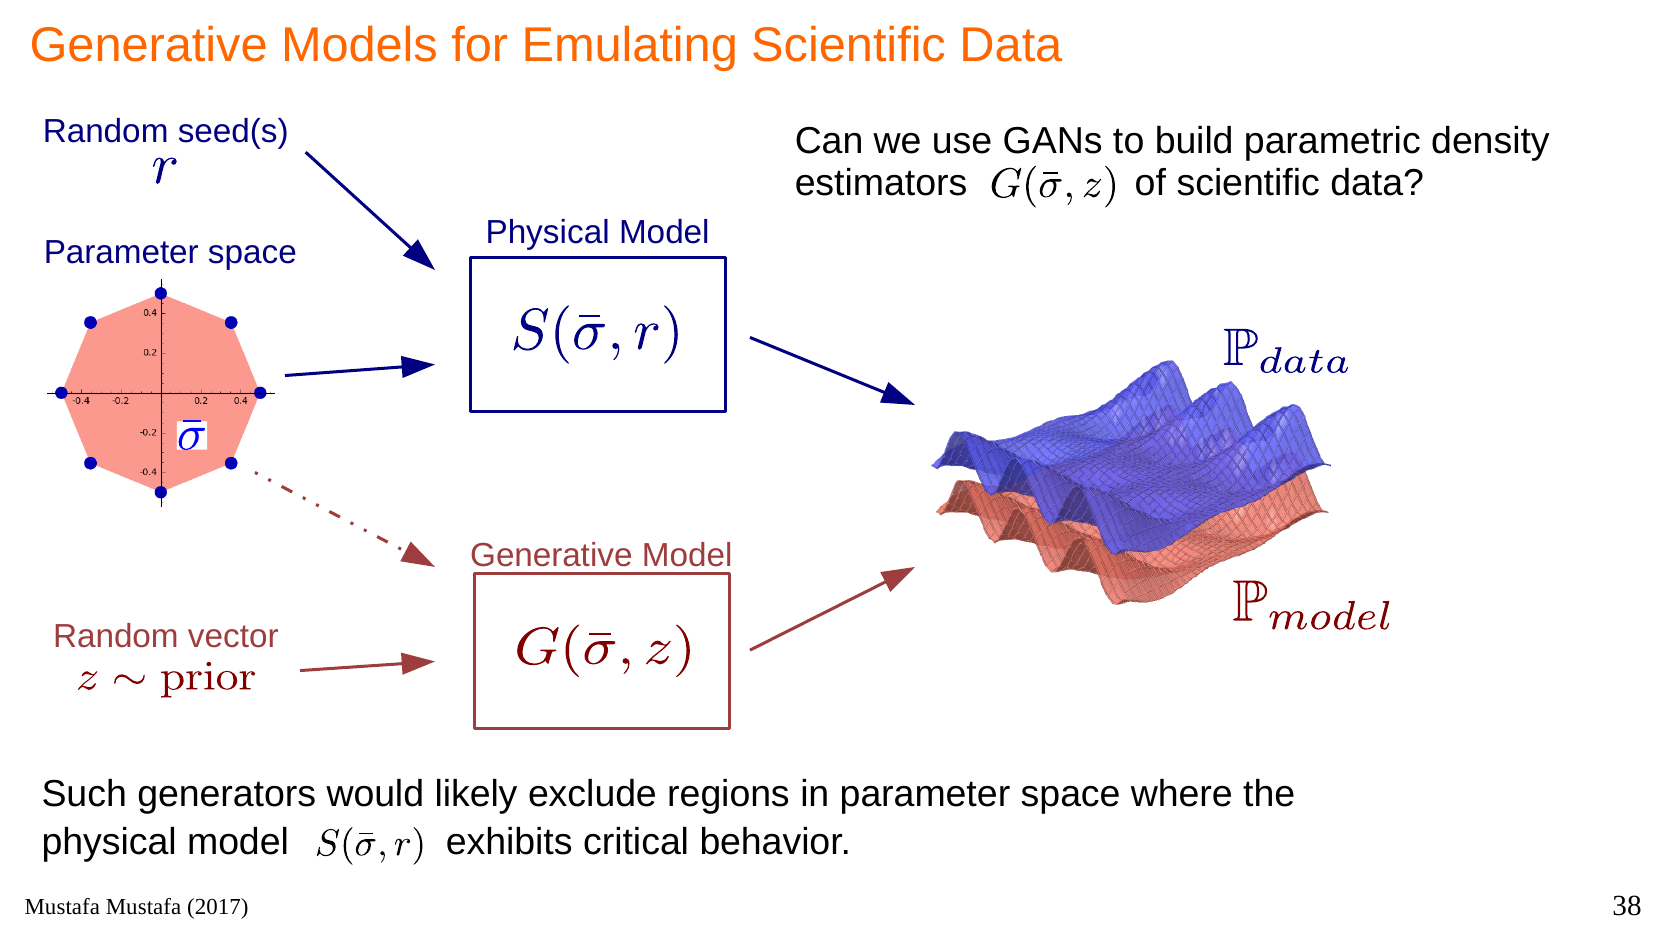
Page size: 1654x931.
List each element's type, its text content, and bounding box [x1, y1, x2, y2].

text_box Generative Model [455, 528, 748, 581]
text_box Such generators would likely exclude regions in parameter space where the physical model exhibits critical behavior. [26, 765, 1591, 870]
text_box [510, 305, 684, 364]
text_box [989, 165, 1119, 208]
picture [896, 264, 1364, 686]
text_box [514, 624, 696, 677]
text_box [75, 661, 257, 698]
title Generative Models for Emulating Scientific Data [29, 15, 1621, 74]
picture [40, 279, 281, 513]
text_box [176, 420, 208, 451]
text_box Physical Model [470, 206, 726, 256]
text_box [1232, 580, 1393, 630]
text_box Parameter space [28, 226, 327, 279]
text_box Random seed(s) [28, 105, 304, 158]
text_box [1222, 328, 1351, 374]
text_box [315, 827, 427, 865]
text_box Random vector [38, 610, 294, 663]
text_box Can we use GANs to build parametric density estimators of scientific data? [780, 111, 1576, 217]
text_box [151, 157, 180, 184]
